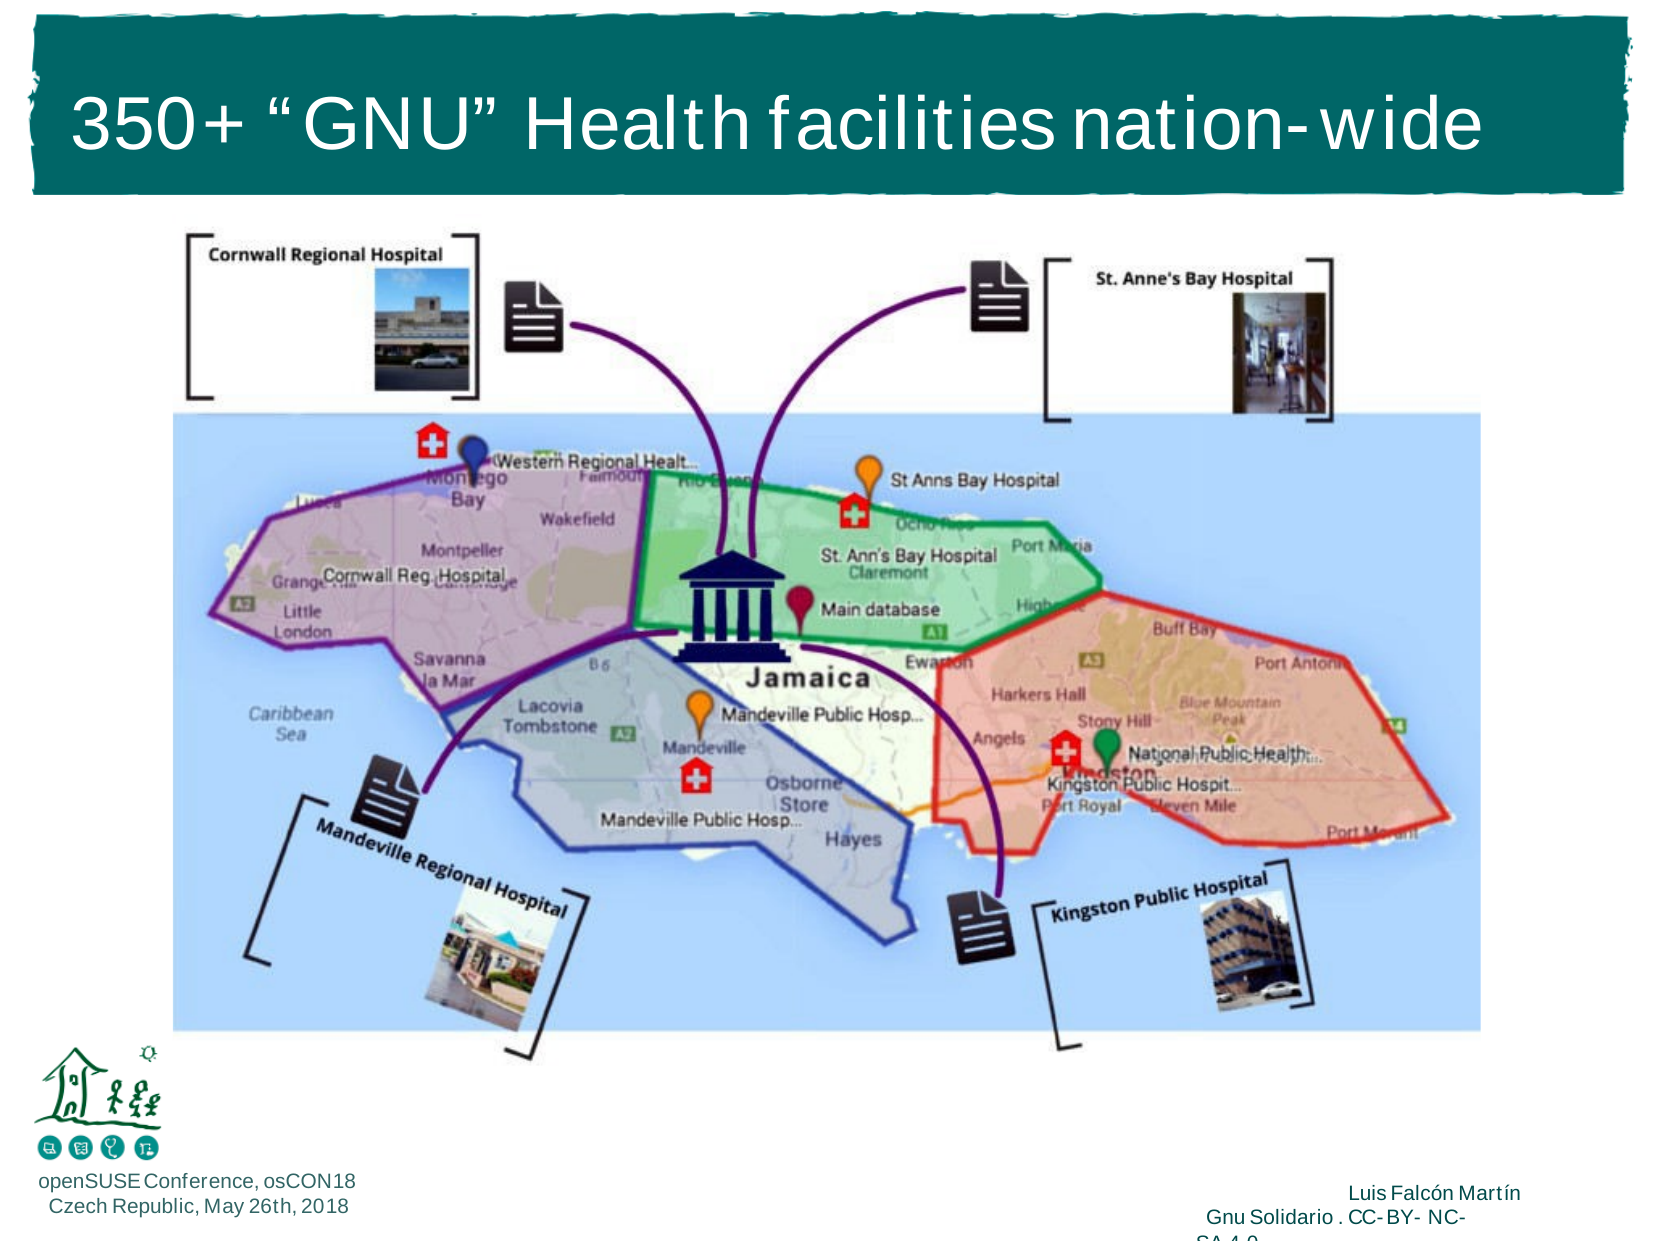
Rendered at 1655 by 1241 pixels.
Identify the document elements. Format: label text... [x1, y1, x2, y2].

title 350+“GNU”Healthfacilitiesnation-wide [48, 74, 1607, 179]
text_box LuisFalcónMartín GnuSolidario.CC-BY-NC-SA4.0 [1193, 1179, 1531, 1230]
text_box openSUSEConference,osCON18 CzechRepublic,May26th,2018 [36, 1167, 361, 1218]
text_box [173, 214, 1481, 1081]
